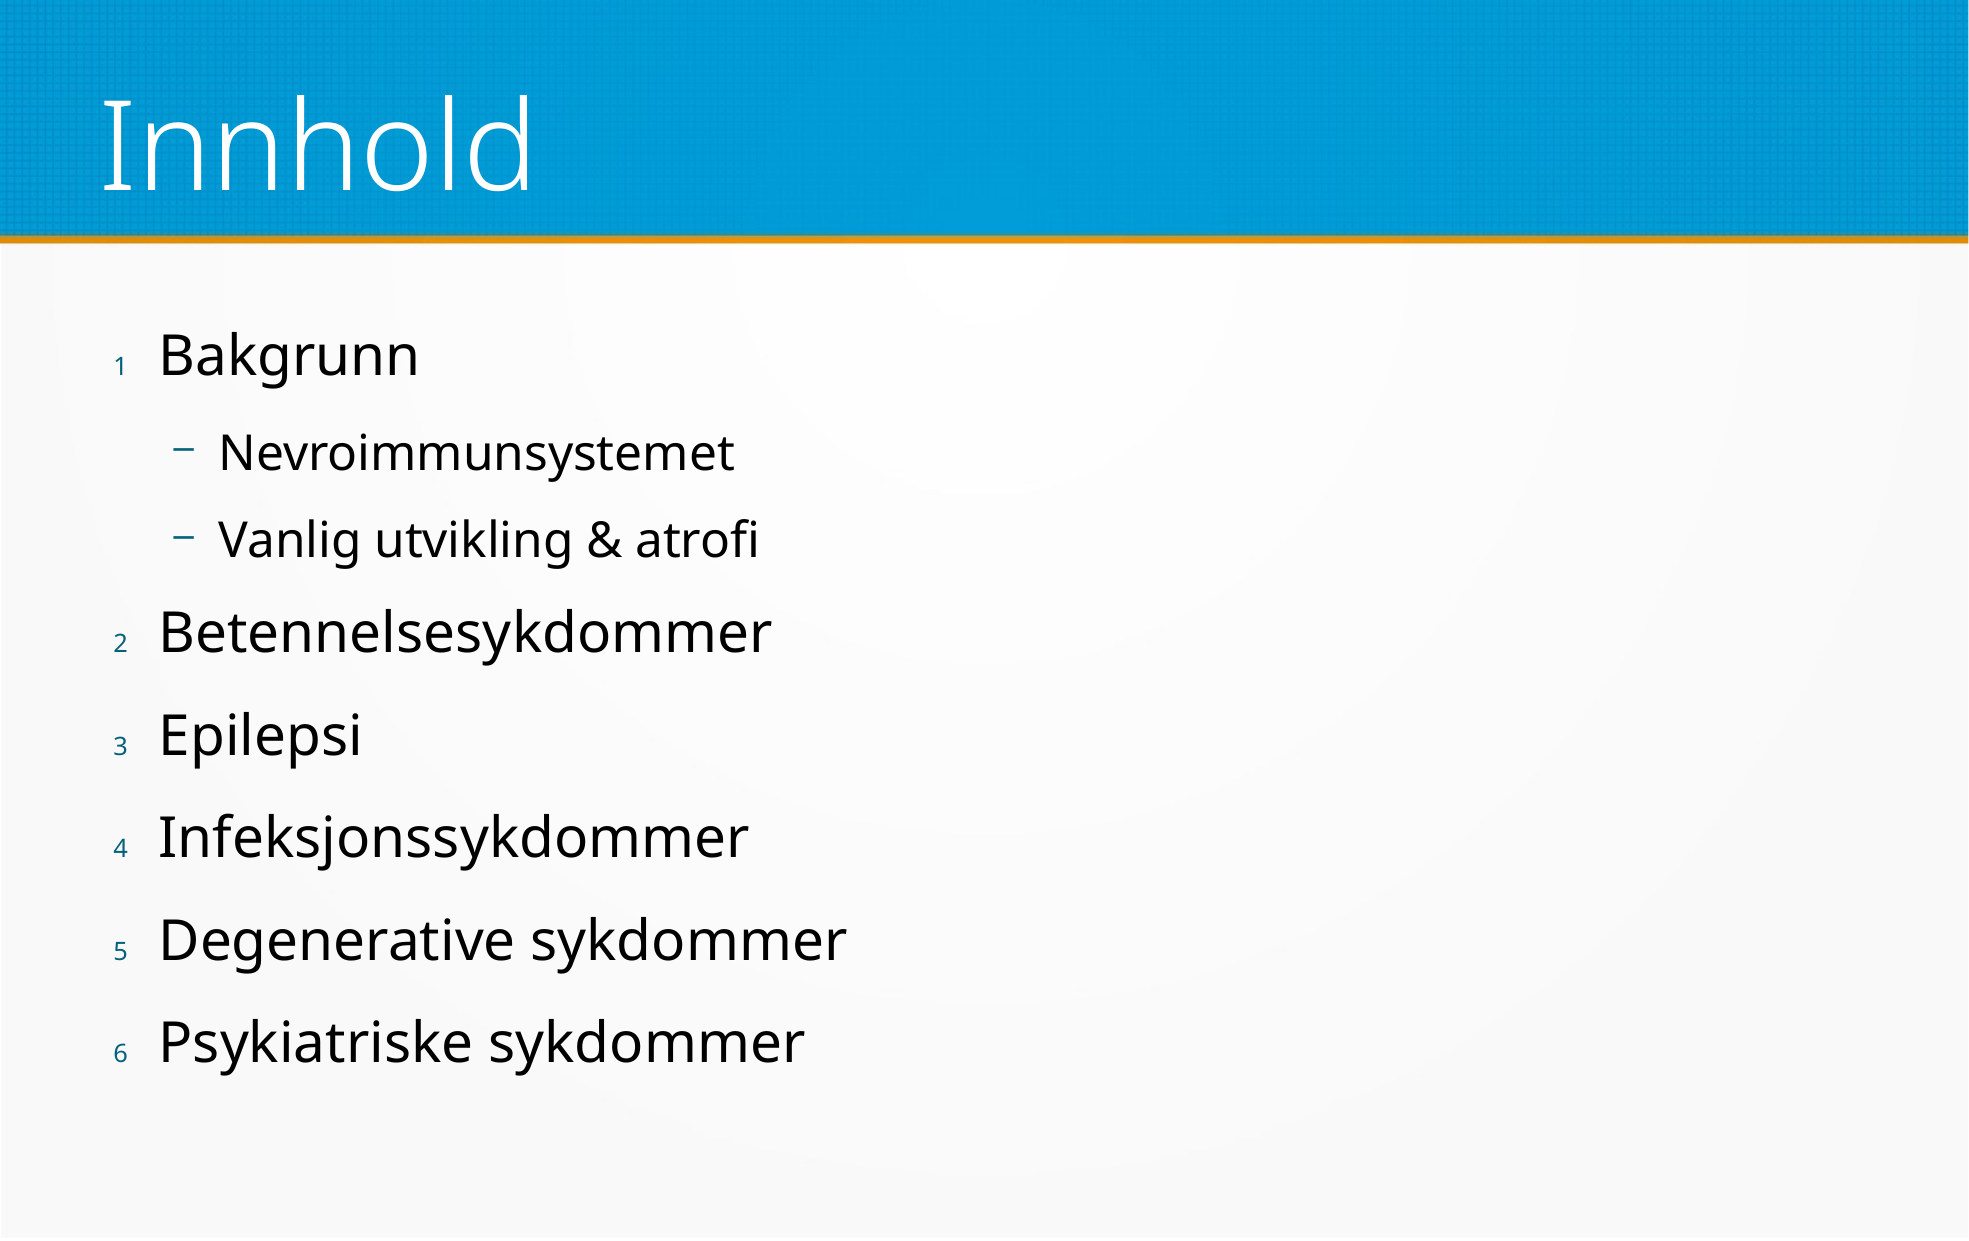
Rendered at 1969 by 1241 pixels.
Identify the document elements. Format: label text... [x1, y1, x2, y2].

list Bakgrunn Nevroimmunsystemet Vanlig utvikling & atrofi Betennelsesykdommer Epilepsi Infeksjonssykdommer Degenerative sykdommer Psykiatriske sykdommer [98, 315, 1861, 1081]
title Innhold [98, 19, 1870, 227]
picture [0, 233, 1969, 1241]
